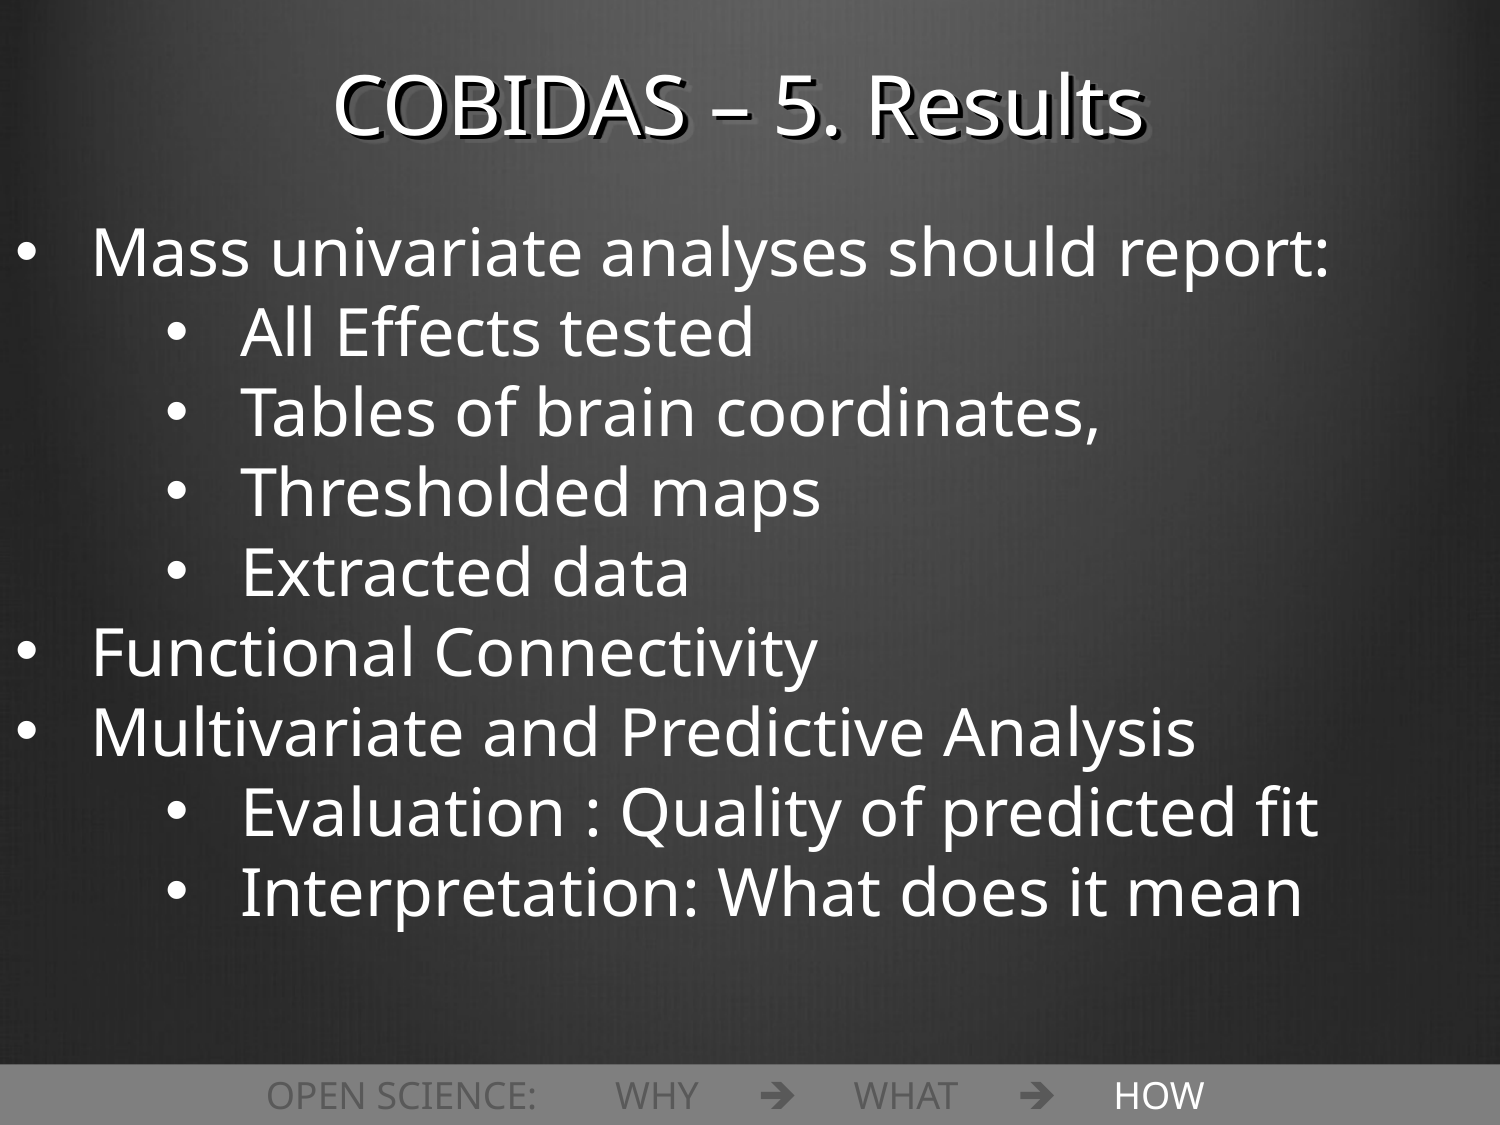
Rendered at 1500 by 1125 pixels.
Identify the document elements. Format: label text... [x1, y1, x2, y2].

text_box OPEN SCIENCE: WHY  WHAT  HOW [0, 1064, 1500, 1125]
title COBIDAS – 5. Results [0, 0, 1500, 202]
text_box Mass univariate analyses should report: All Effects tested Tables of brain coordinates, Thresholded maps Extracted data Functional Connectivity Multivariate and Predictive Analysis Evaluation : Quality of predicted fit Interpretation: What does it mean [0, 202, 1500, 937]
